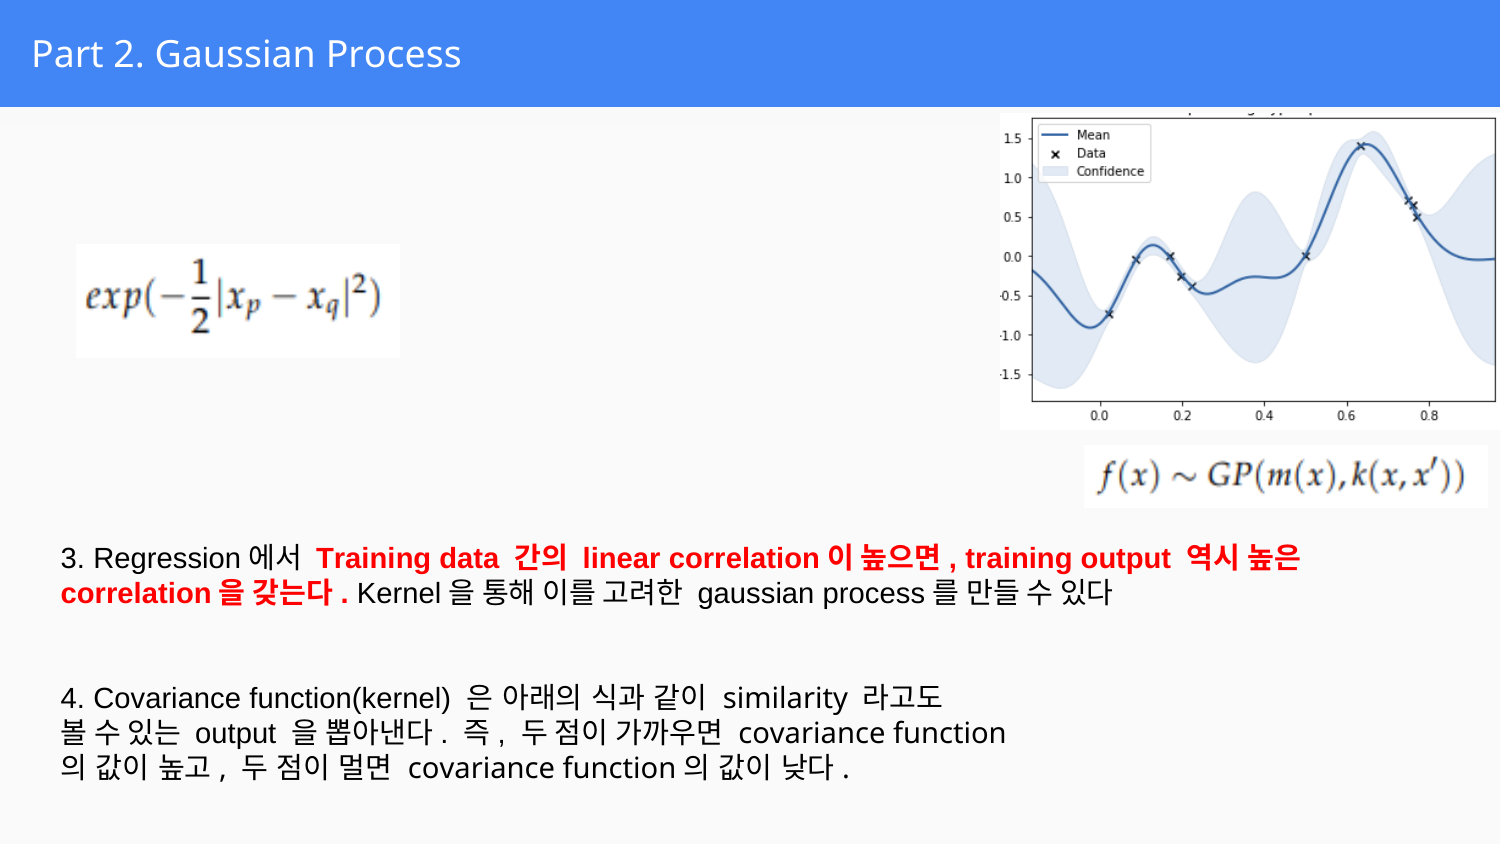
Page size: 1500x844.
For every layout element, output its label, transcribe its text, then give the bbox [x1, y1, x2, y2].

text_box 3. Regression에서 Training data 간의 linear correlation이 높으면, training output 역시 높은 correlation을 갖는다. Kernel을 통해 이를 고려한 gaussian process를 만들 수 있다 4. Covariance function(kernel) 은 아래의 식과 같이 similarity 라고도 볼 수 있는 output 을 뽑아낸다. 즉, 두 점이 가까우면 covariance function 의 값이 높고, 두 점이 멀면 covariance function의 값이 낮다. . [45, 462, 1439, 844]
picture [76, 244, 400, 358]
picture [1084, 445, 1488, 508]
title Part 2. Gaussian Process [16, 2, 1465, 102]
picture [1000, 113, 1500, 430]
